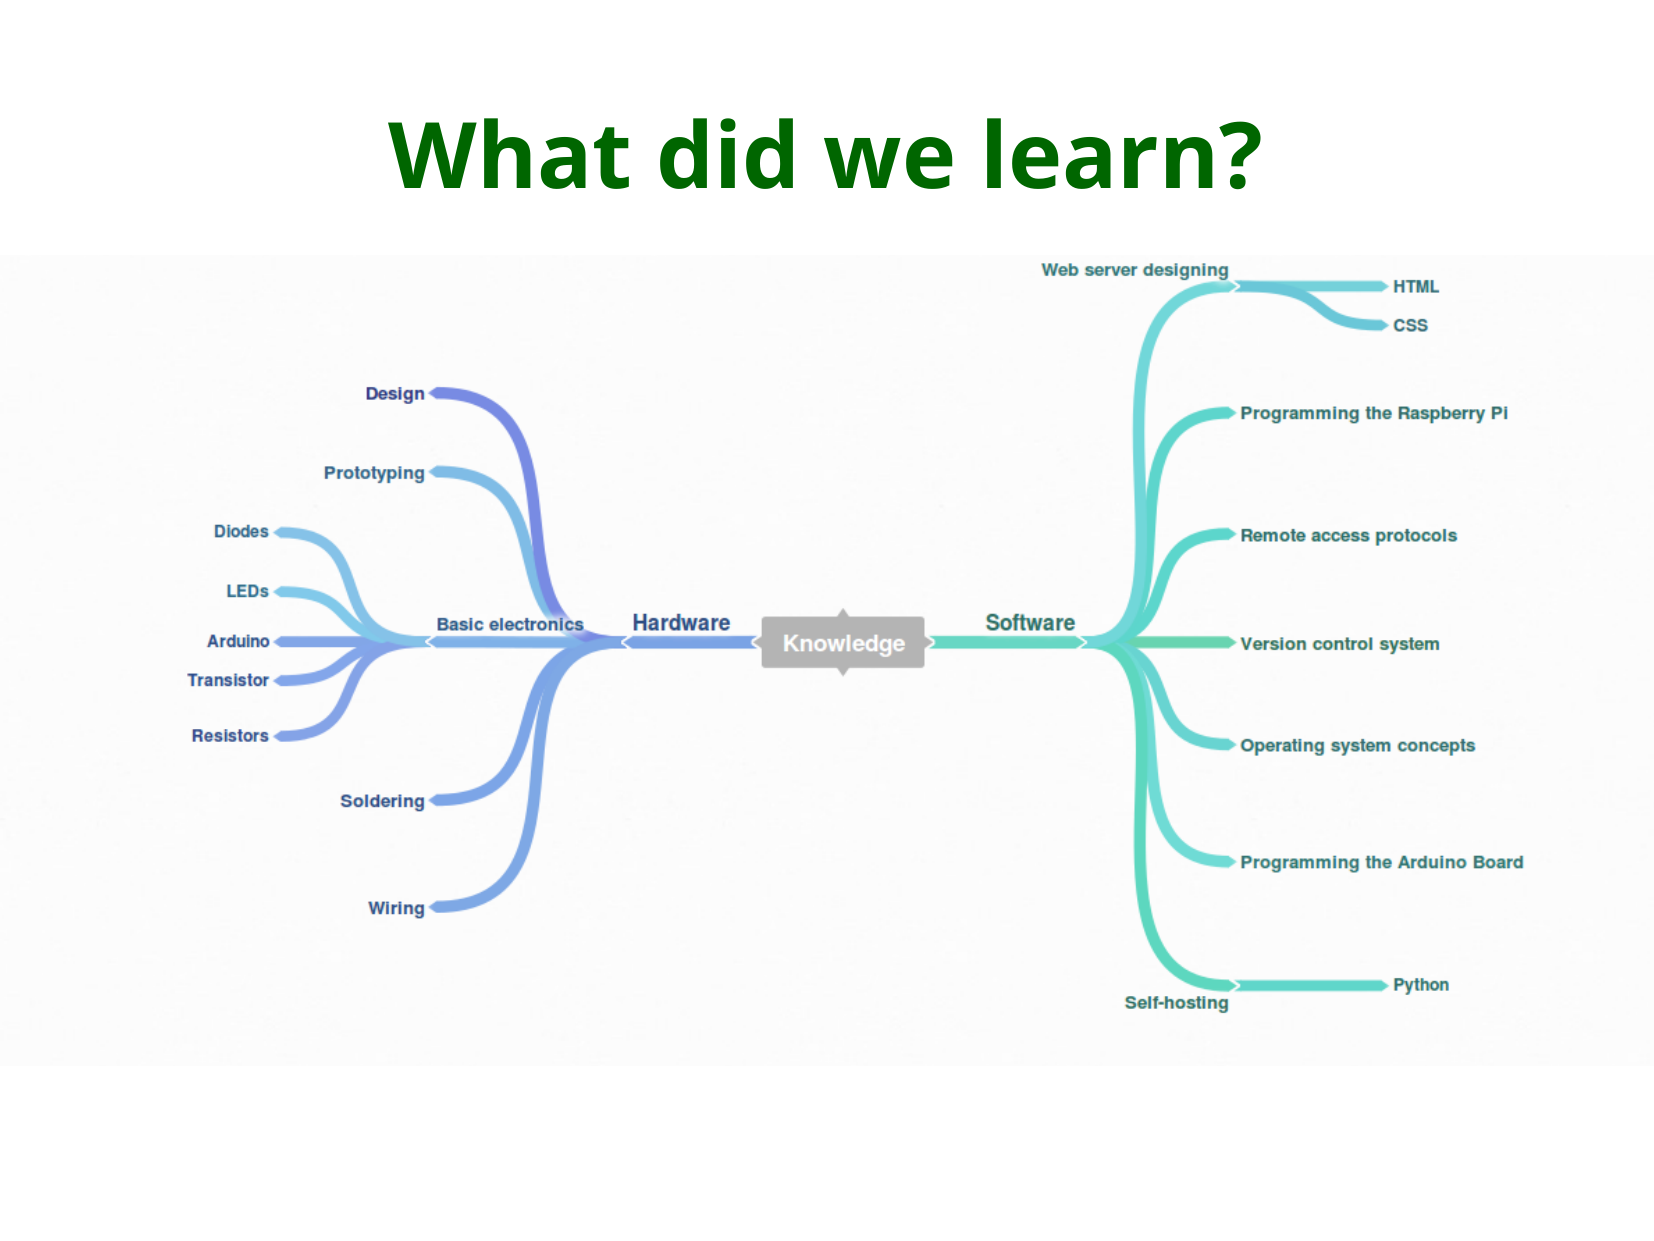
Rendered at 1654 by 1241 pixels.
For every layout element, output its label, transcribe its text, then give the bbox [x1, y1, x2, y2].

picture [0, 255, 1654, 1066]
title What did we learn? [82, 49, 1571, 255]
